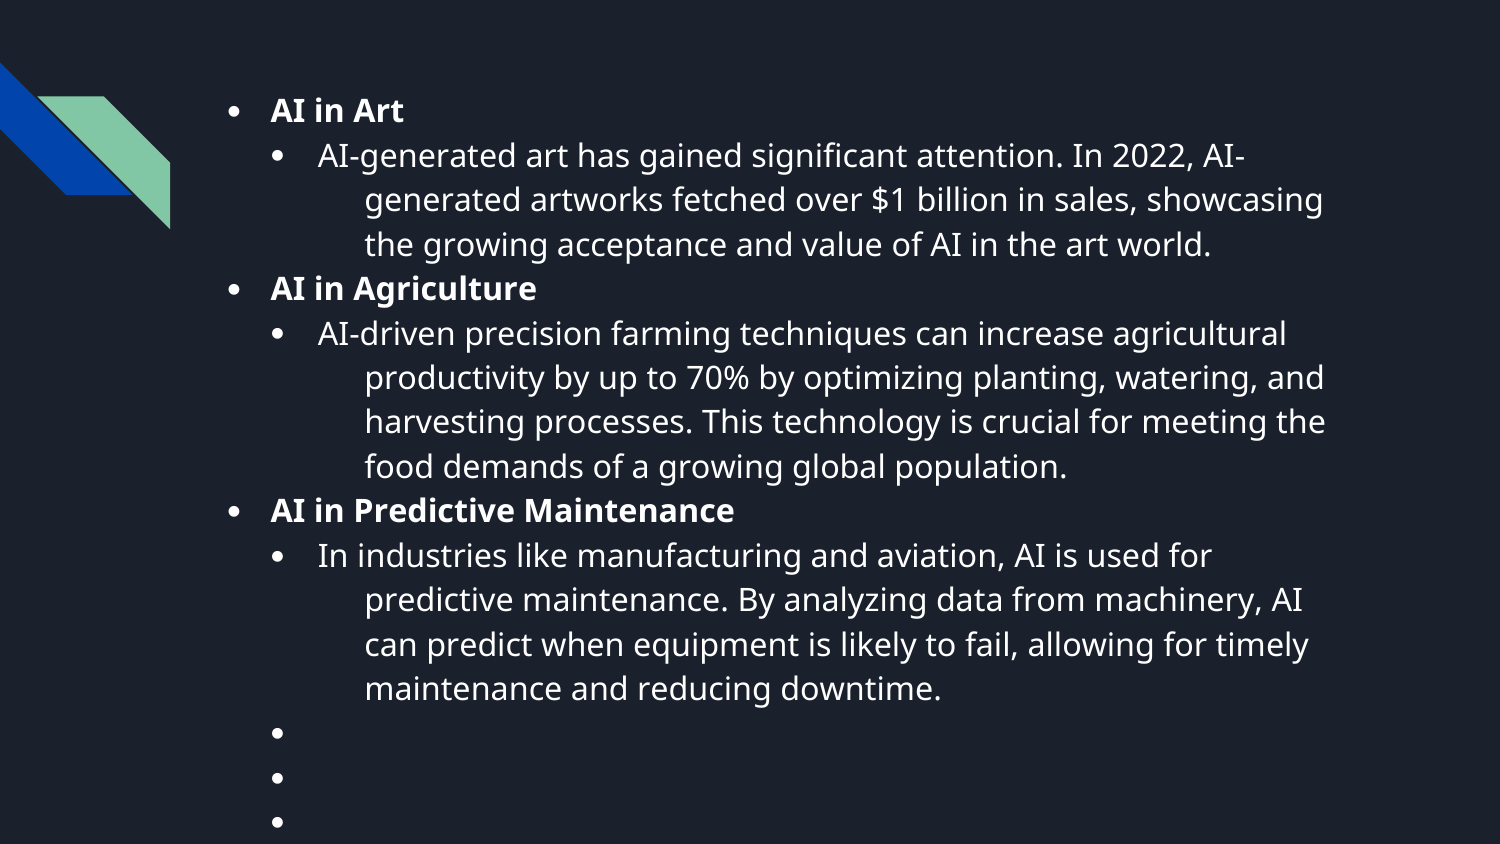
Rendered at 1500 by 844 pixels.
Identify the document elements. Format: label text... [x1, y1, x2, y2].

list AI in Art AI-generated art has gained significant attention. In 2022, AI-generated artworks fetched over $1 billion in sales, showcasing the growing acceptance and value of AI in the art world. AI in Agriculture AI-driven precision farming techniques can increase agricultural productivity by up to 70% by optimizing planting, watering, and harvesting processes. This technology is crucial for meeting the food demands of a growing global population. AI in Predictive Maintenance In industries like manufacturing and aviation, AI is used for predictive maintenance. By analyzing data from machinery, AI can predict when equipment is likely to fail, allowing for timely maintenance and reducing downtime. [212, 69, 1368, 735]
